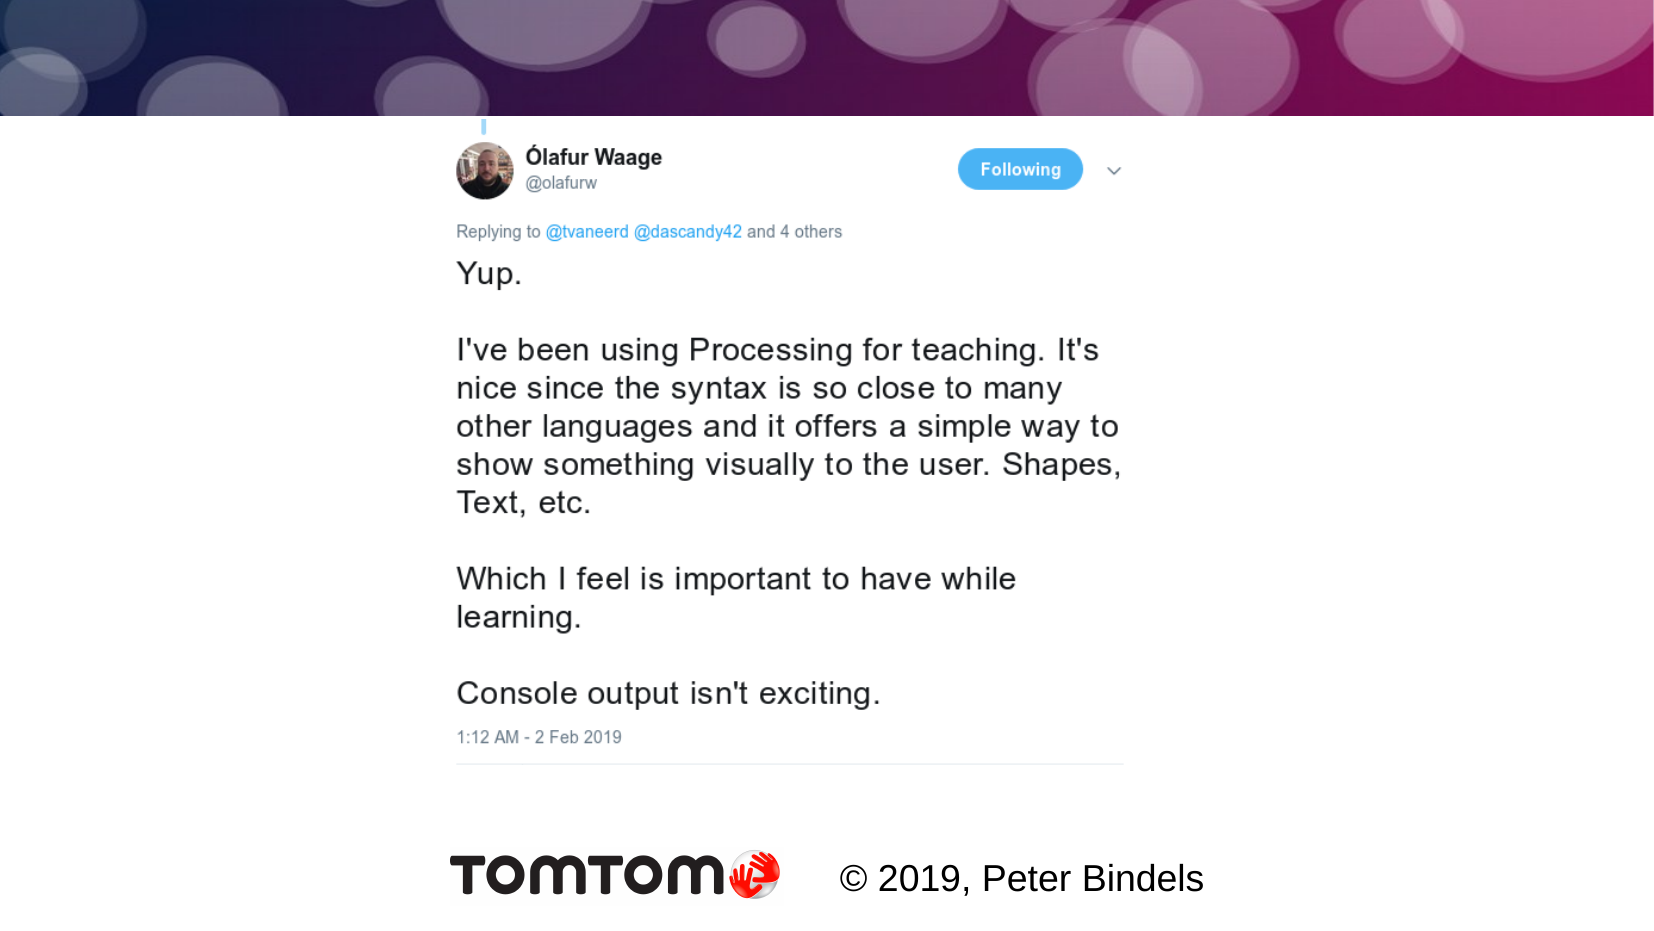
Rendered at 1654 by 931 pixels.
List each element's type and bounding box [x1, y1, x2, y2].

picture [420, 119, 1171, 765]
picture [0, 0, 1654, 116]
picture [450, 847, 784, 906]
